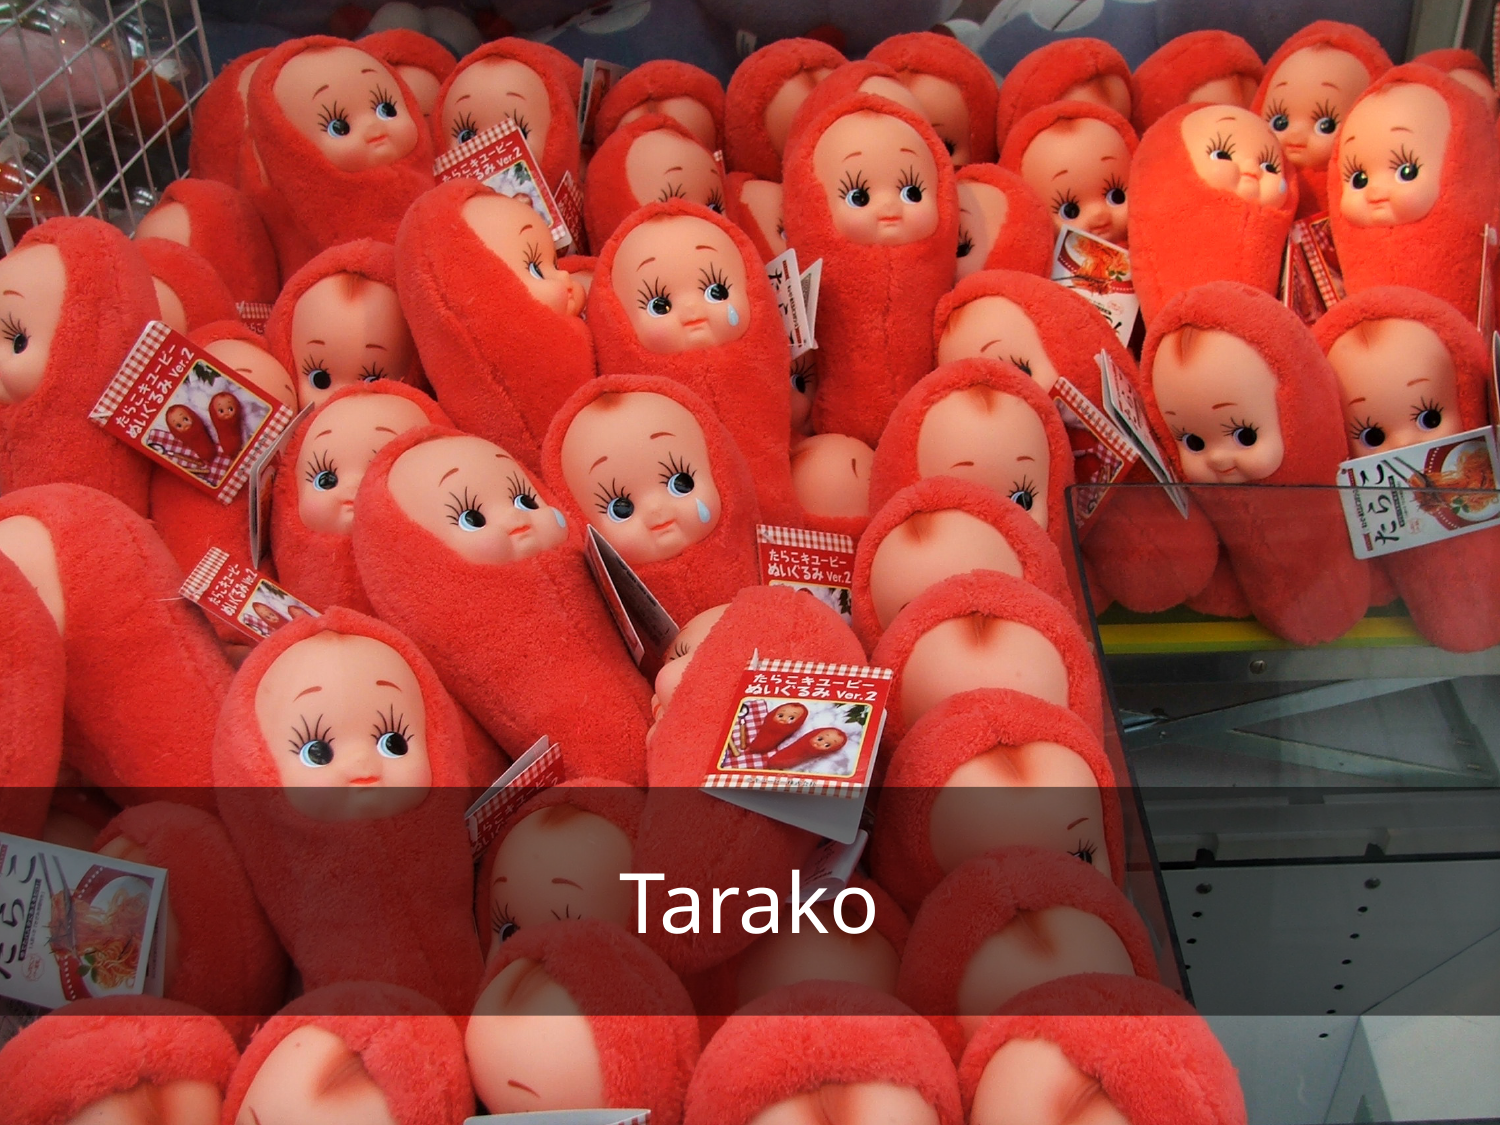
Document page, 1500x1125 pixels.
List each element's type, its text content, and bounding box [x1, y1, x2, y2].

subtitle Tarako [0, 786, 1500, 1016]
picture [0, 0, 1500, 786]
picture [0, 1016, 1500, 1125]
